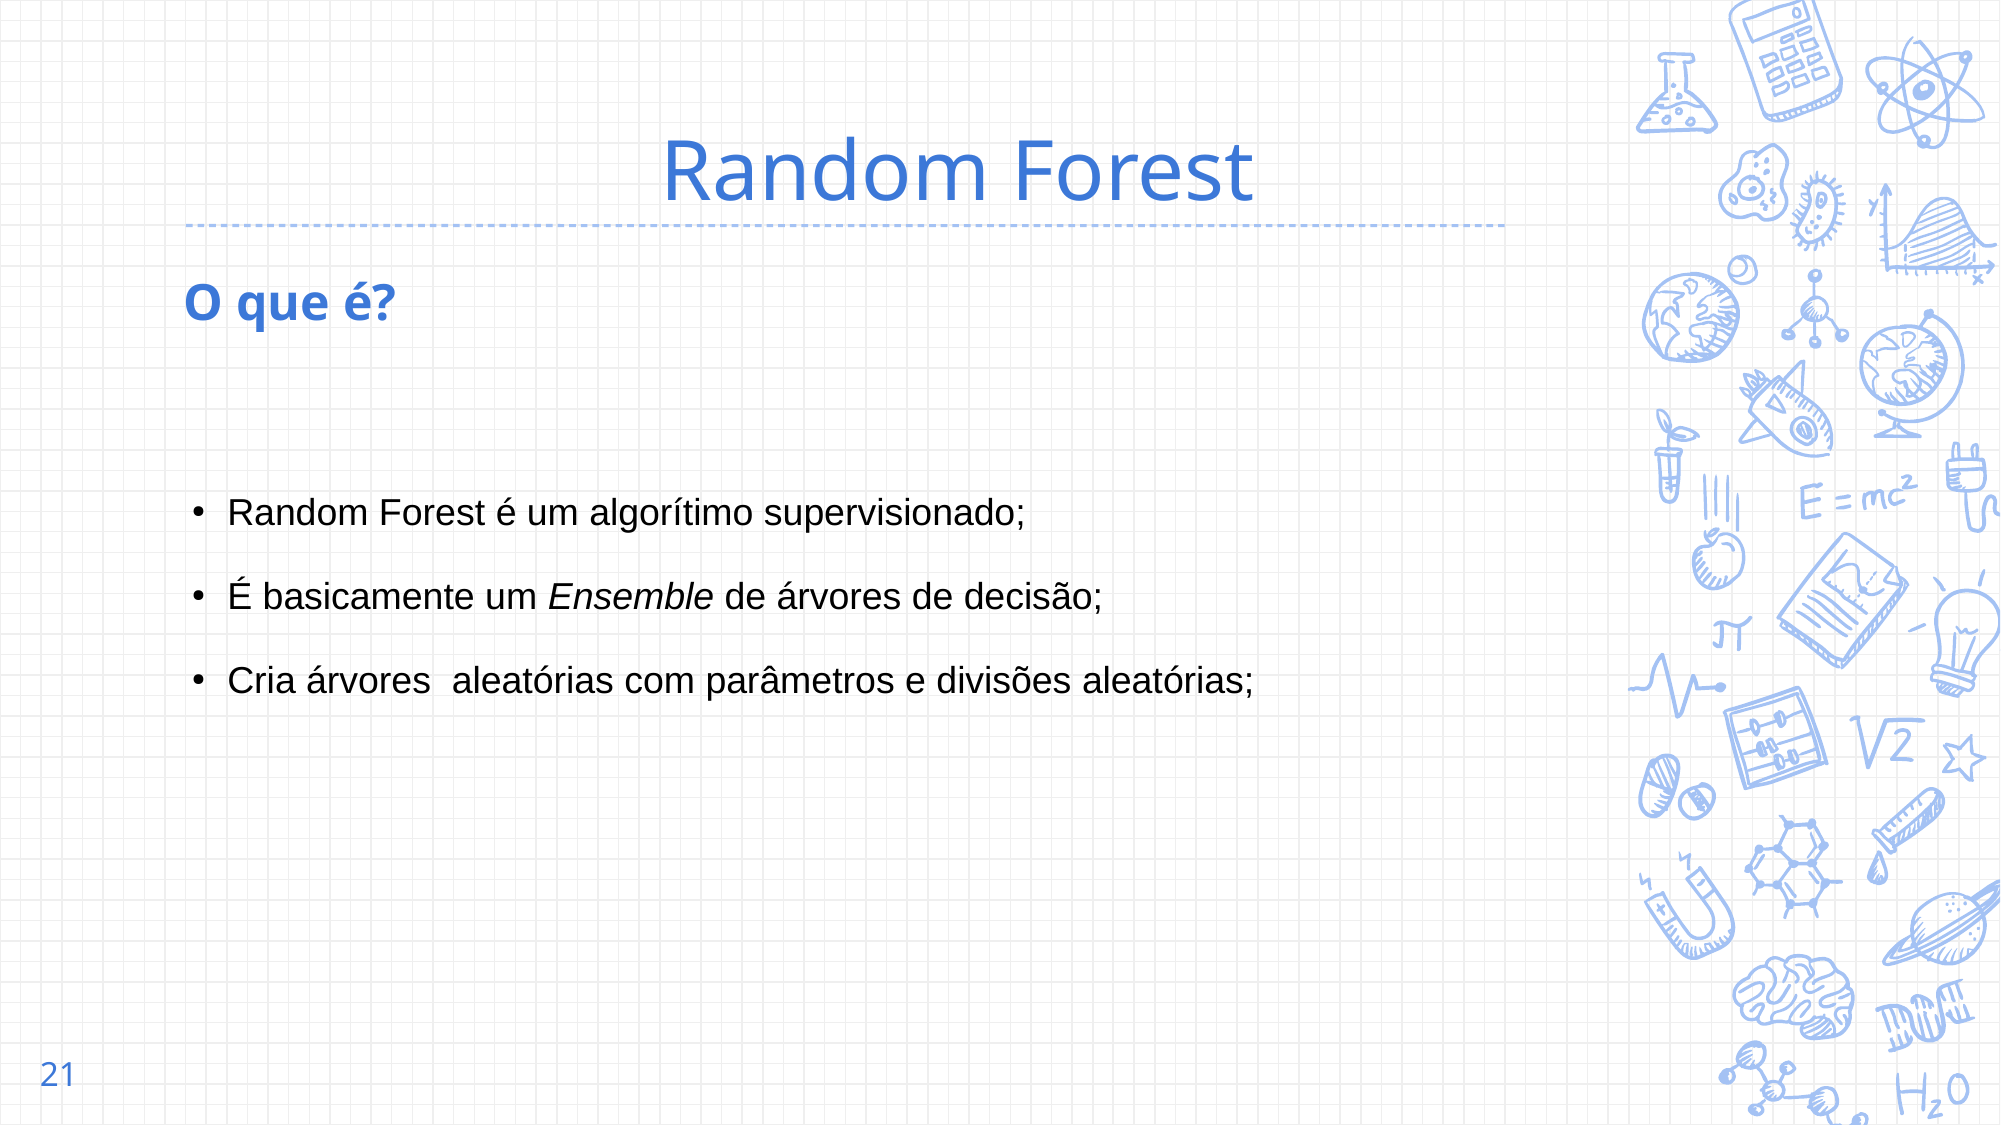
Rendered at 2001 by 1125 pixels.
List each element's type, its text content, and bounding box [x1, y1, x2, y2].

text_box <número> [19, 1032, 140, 1119]
text_box Random Forest é um algorítimo supervisionado; É basicamente um Ensemble de árvores de decisão; Cria árvores aleatórias com parâmetros e divisões aleatórias; [177, 484, 1270, 877]
text_box O que é? [163, 250, 819, 1000]
text_box Random Forest [163, 49, 1753, 237]
